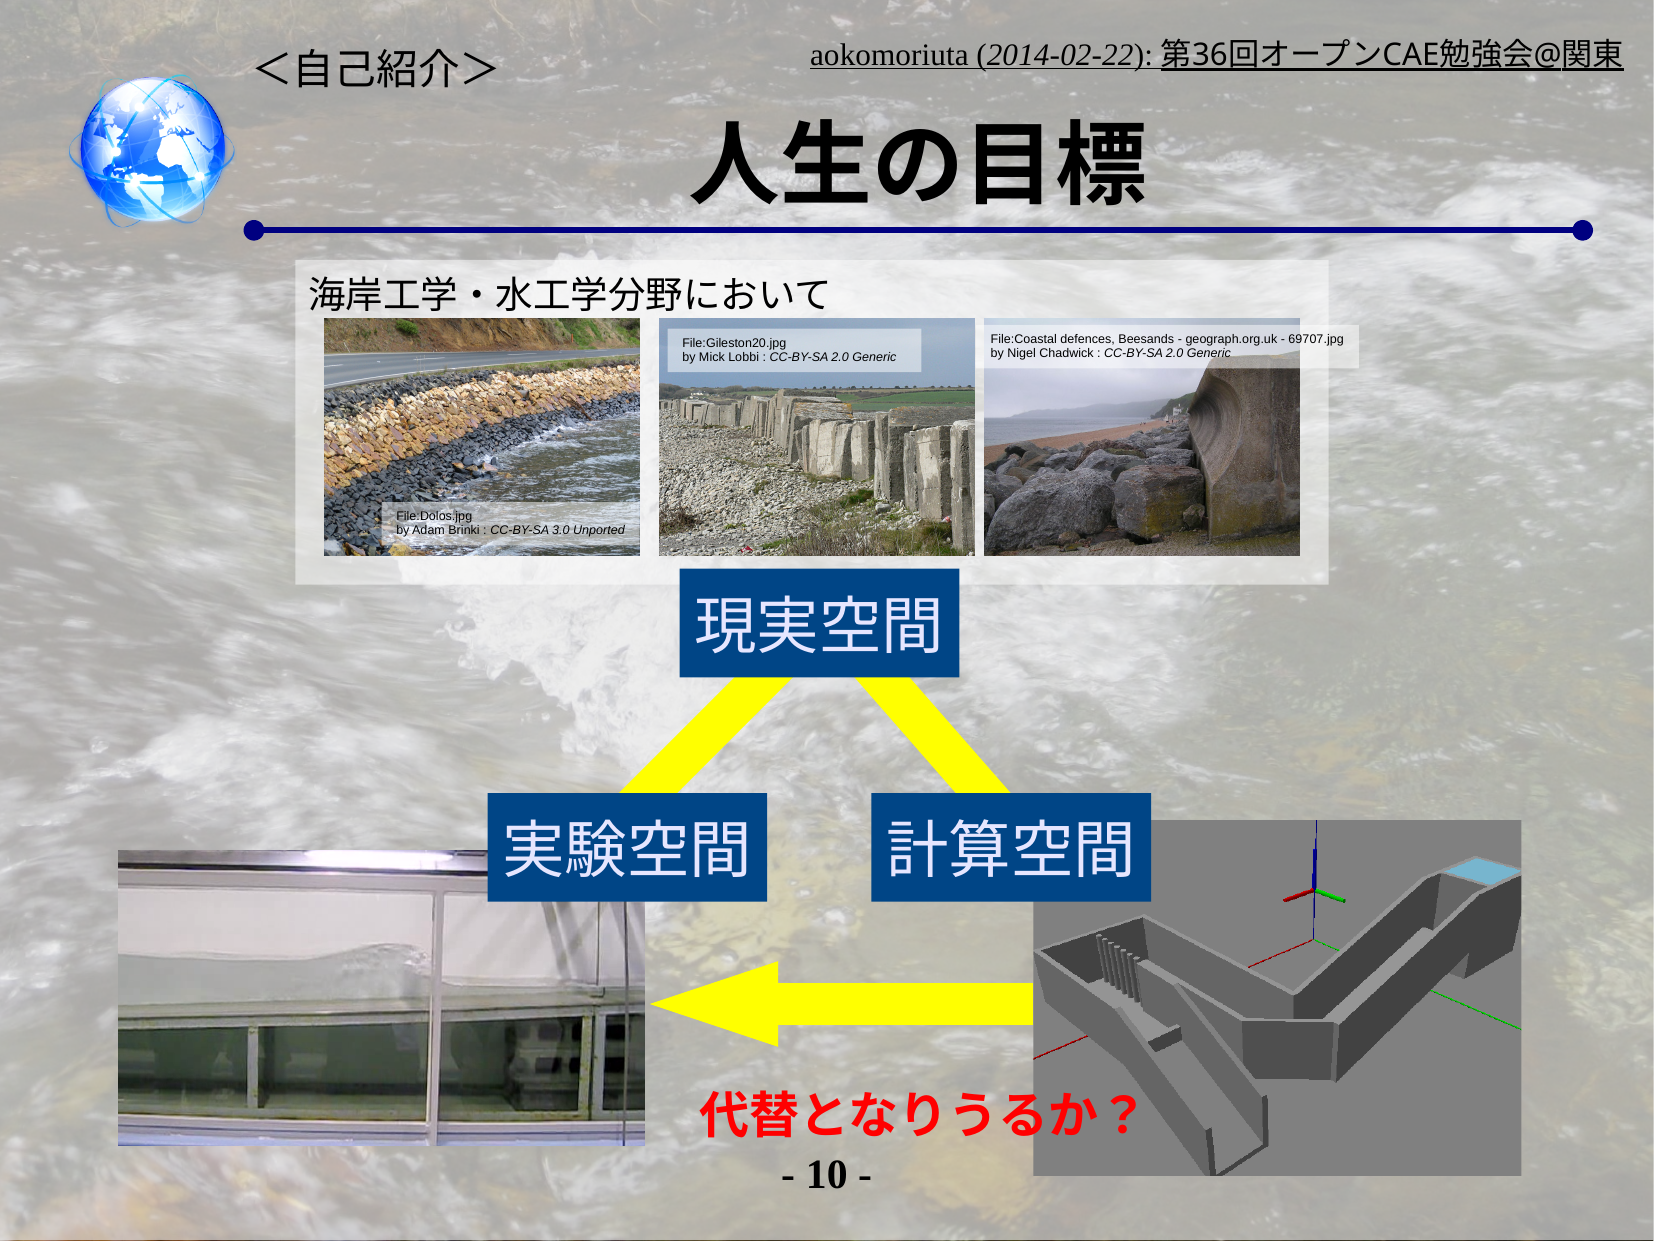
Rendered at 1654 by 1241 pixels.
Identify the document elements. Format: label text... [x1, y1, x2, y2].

picture [659, 318, 975, 556]
text_box 計算空間 [871, 793, 1152, 902]
picture [65, 64, 237, 236]
text_box [857, 259, 1329, 324]
picture [984, 369, 1300, 556]
picture [324, 329, 640, 556]
text_box 海岸工学・水工学分野において [293, 257, 857, 329]
text_box File:Coastal defences, Beesands - geograph.org.uk - 69707.jpg by Nigel Chadwick : CC-BY-SA 2.0 Generic [975, 324, 1359, 369]
text_box File:Gileston20.jpg by Mick Lobbi : CC-BY-SA 2.0 Generic [667, 328, 922, 373]
text_box File:Dolos.jpg by Adam Brinki : CC-BY-SA 3.0 Unported [381, 502, 640, 546]
text_box [295, 329, 1329, 585]
text_box 代替となりうるか？ [685, 1067, 1249, 1158]
text_box ＜自己紹介＞ [236, 28, 1004, 119]
picture [984, 318, 1300, 324]
text_box 実験空間 [487, 793, 768, 902]
picture [118, 850, 645, 1146]
picture [1033, 820, 1522, 1176]
text_box 現実空間 [679, 568, 960, 678]
title 人生の目標 [265, 88, 1571, 227]
